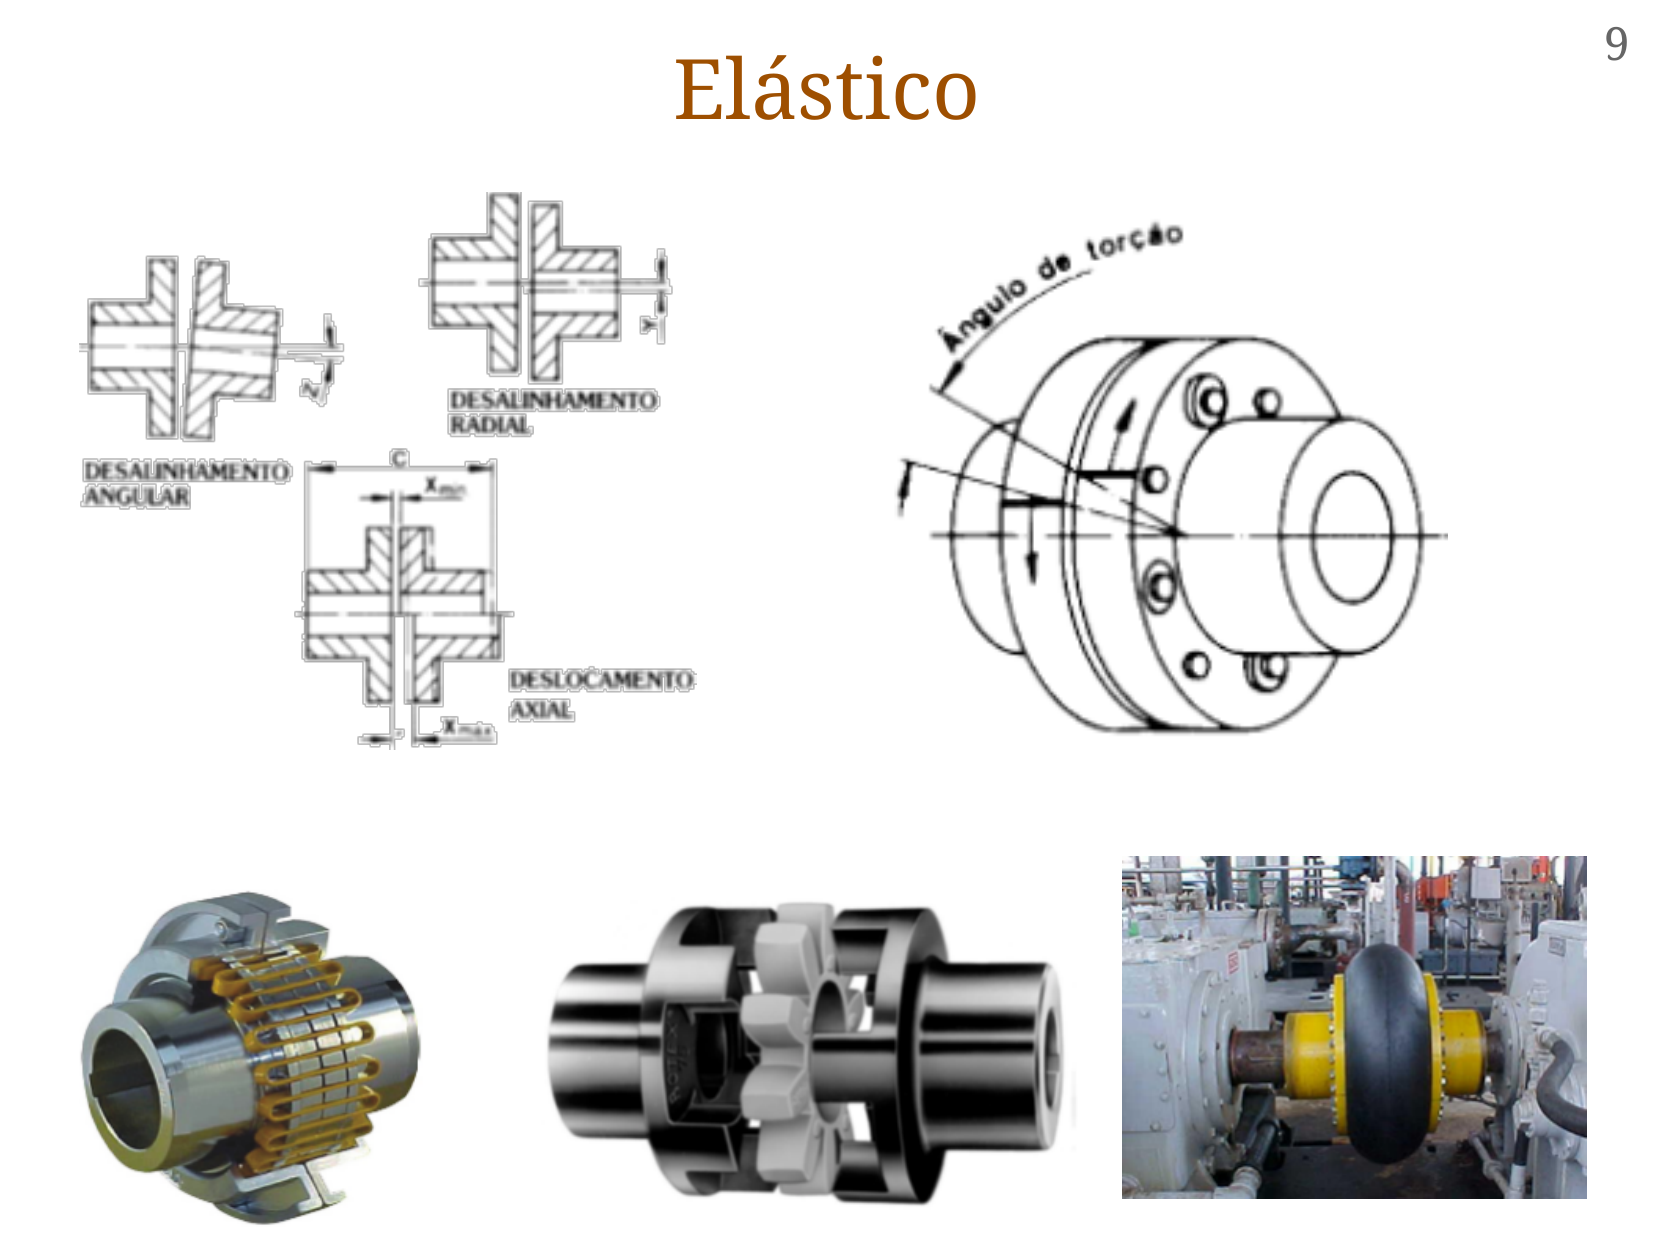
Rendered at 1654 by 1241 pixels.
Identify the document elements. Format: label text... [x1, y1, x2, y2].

picture [79, 192, 697, 751]
picture [56, 885, 429, 1239]
title Elástico [59, 29, 1595, 148]
picture [850, 212, 1448, 745]
picture [1122, 856, 1587, 1199]
picture [540, 896, 1078, 1211]
